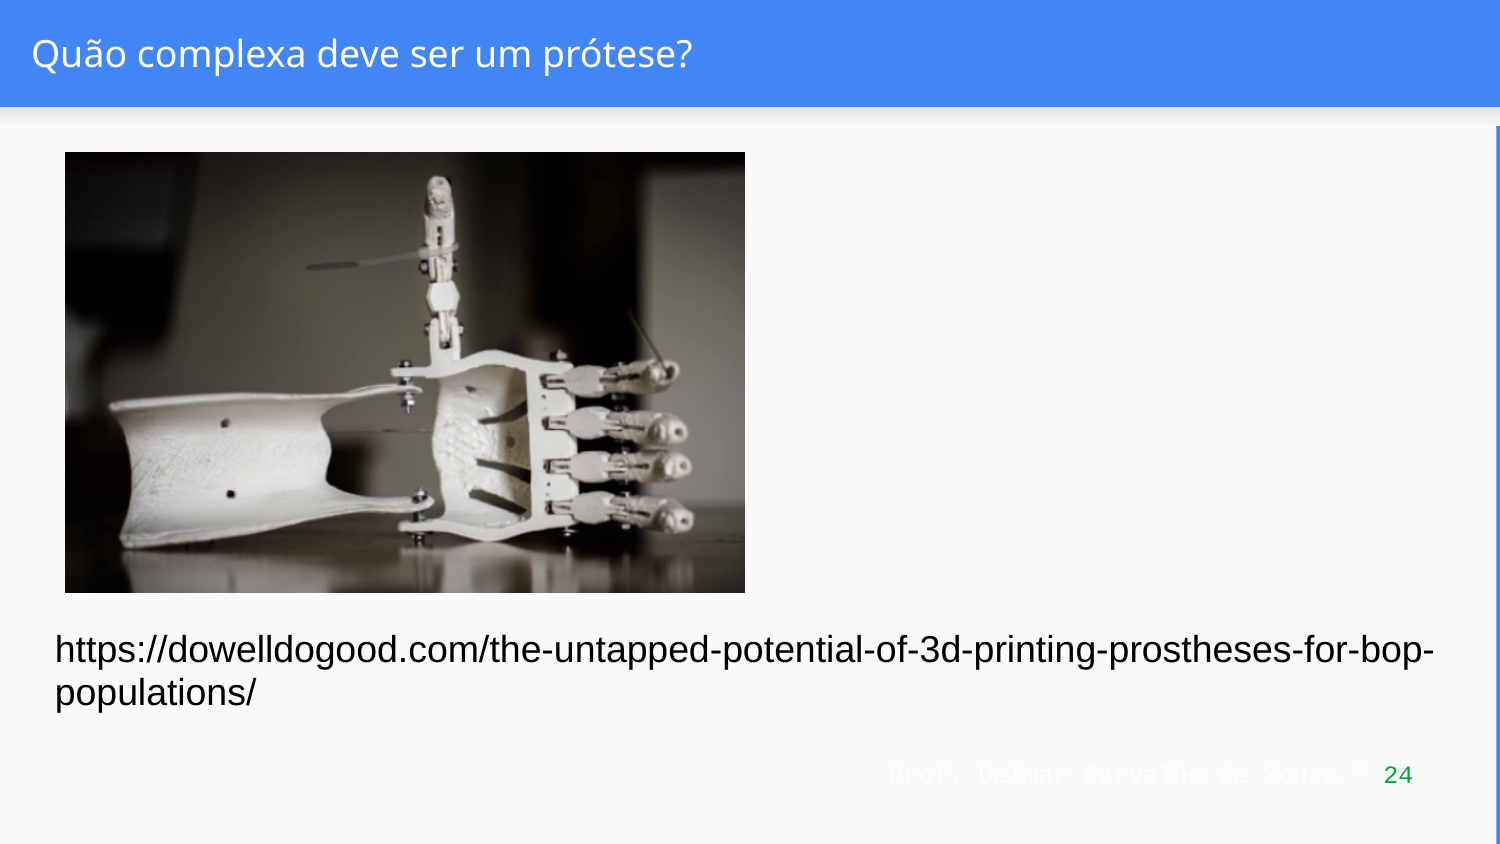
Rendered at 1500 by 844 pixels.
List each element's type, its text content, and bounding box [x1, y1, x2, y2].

picture [65, 152, 745, 593]
title Quão complexa deve ser um prótese? [16, 2, 1464, 102]
text_box https://dowelldogood.com/the-untapped-potential-of-3d-printing-prostheses-for-bop-populations/ [40, 621, 1451, 721]
text_box Próteses hackaday.io [40, 152, 1447, 621]
text_box Próteses hackaday.io [40, 721, 1447, 780]
